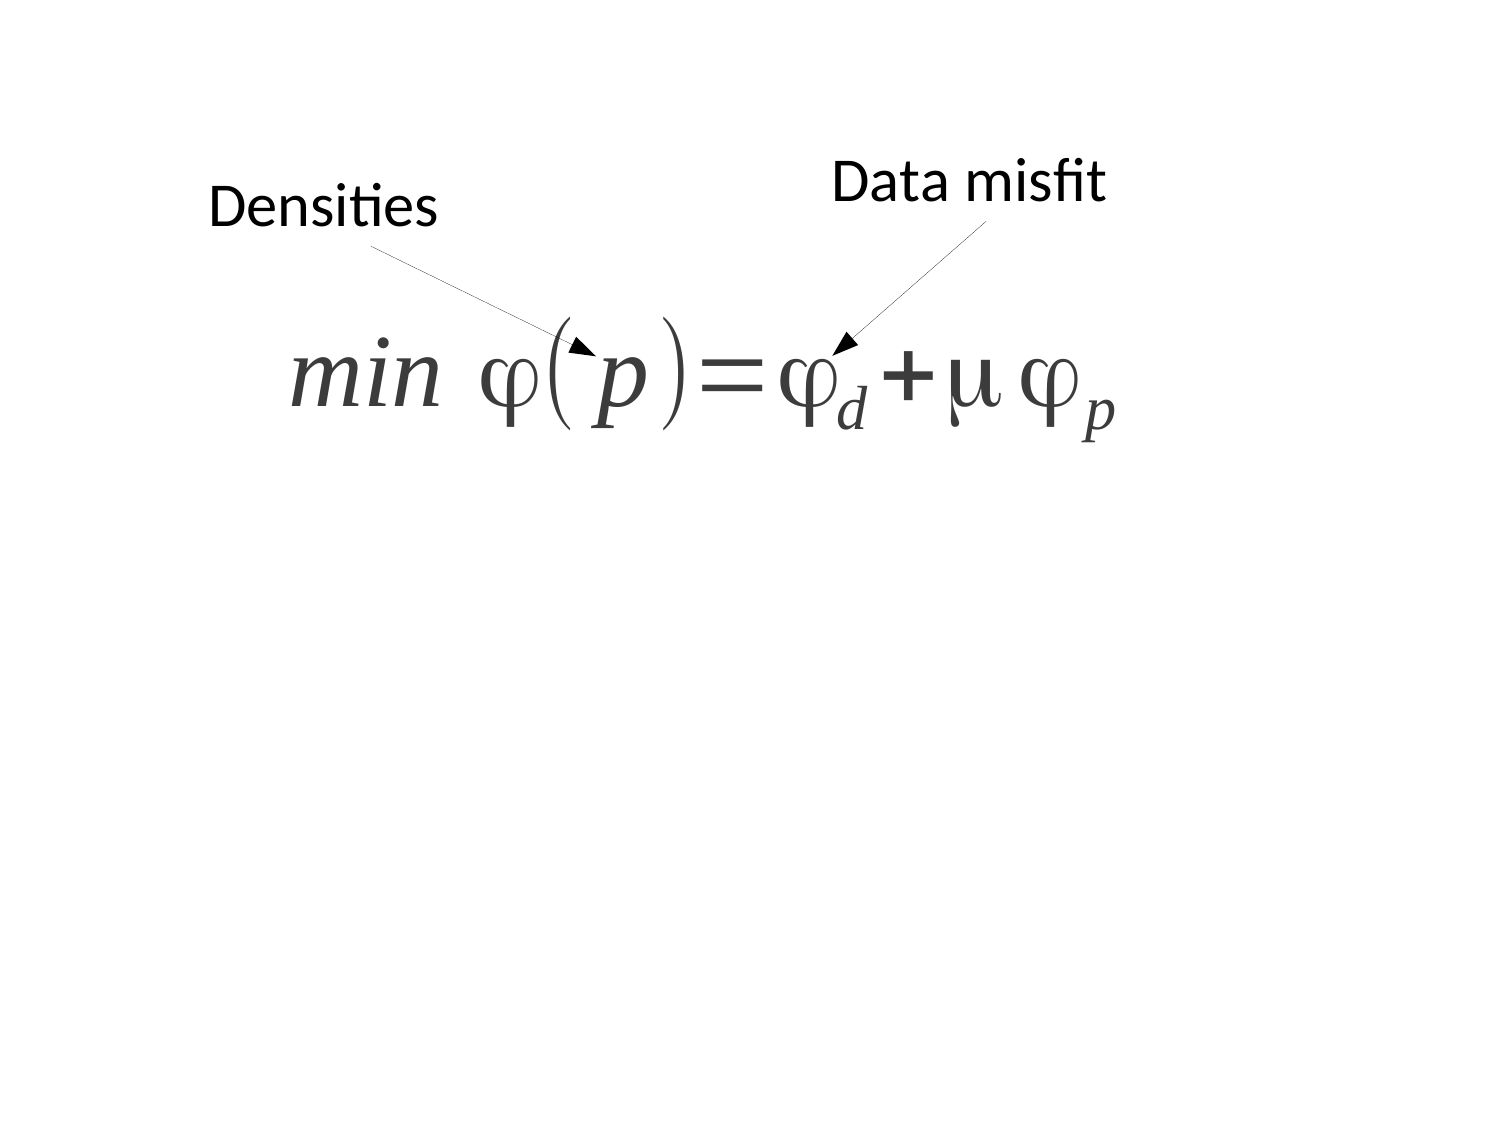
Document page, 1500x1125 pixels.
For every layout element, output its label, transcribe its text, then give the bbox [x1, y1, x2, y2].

text_box Densities [193, 156, 513, 247]
chart [279, 311, 1124, 445]
text_box Data misfit [816, 131, 1190, 222]
